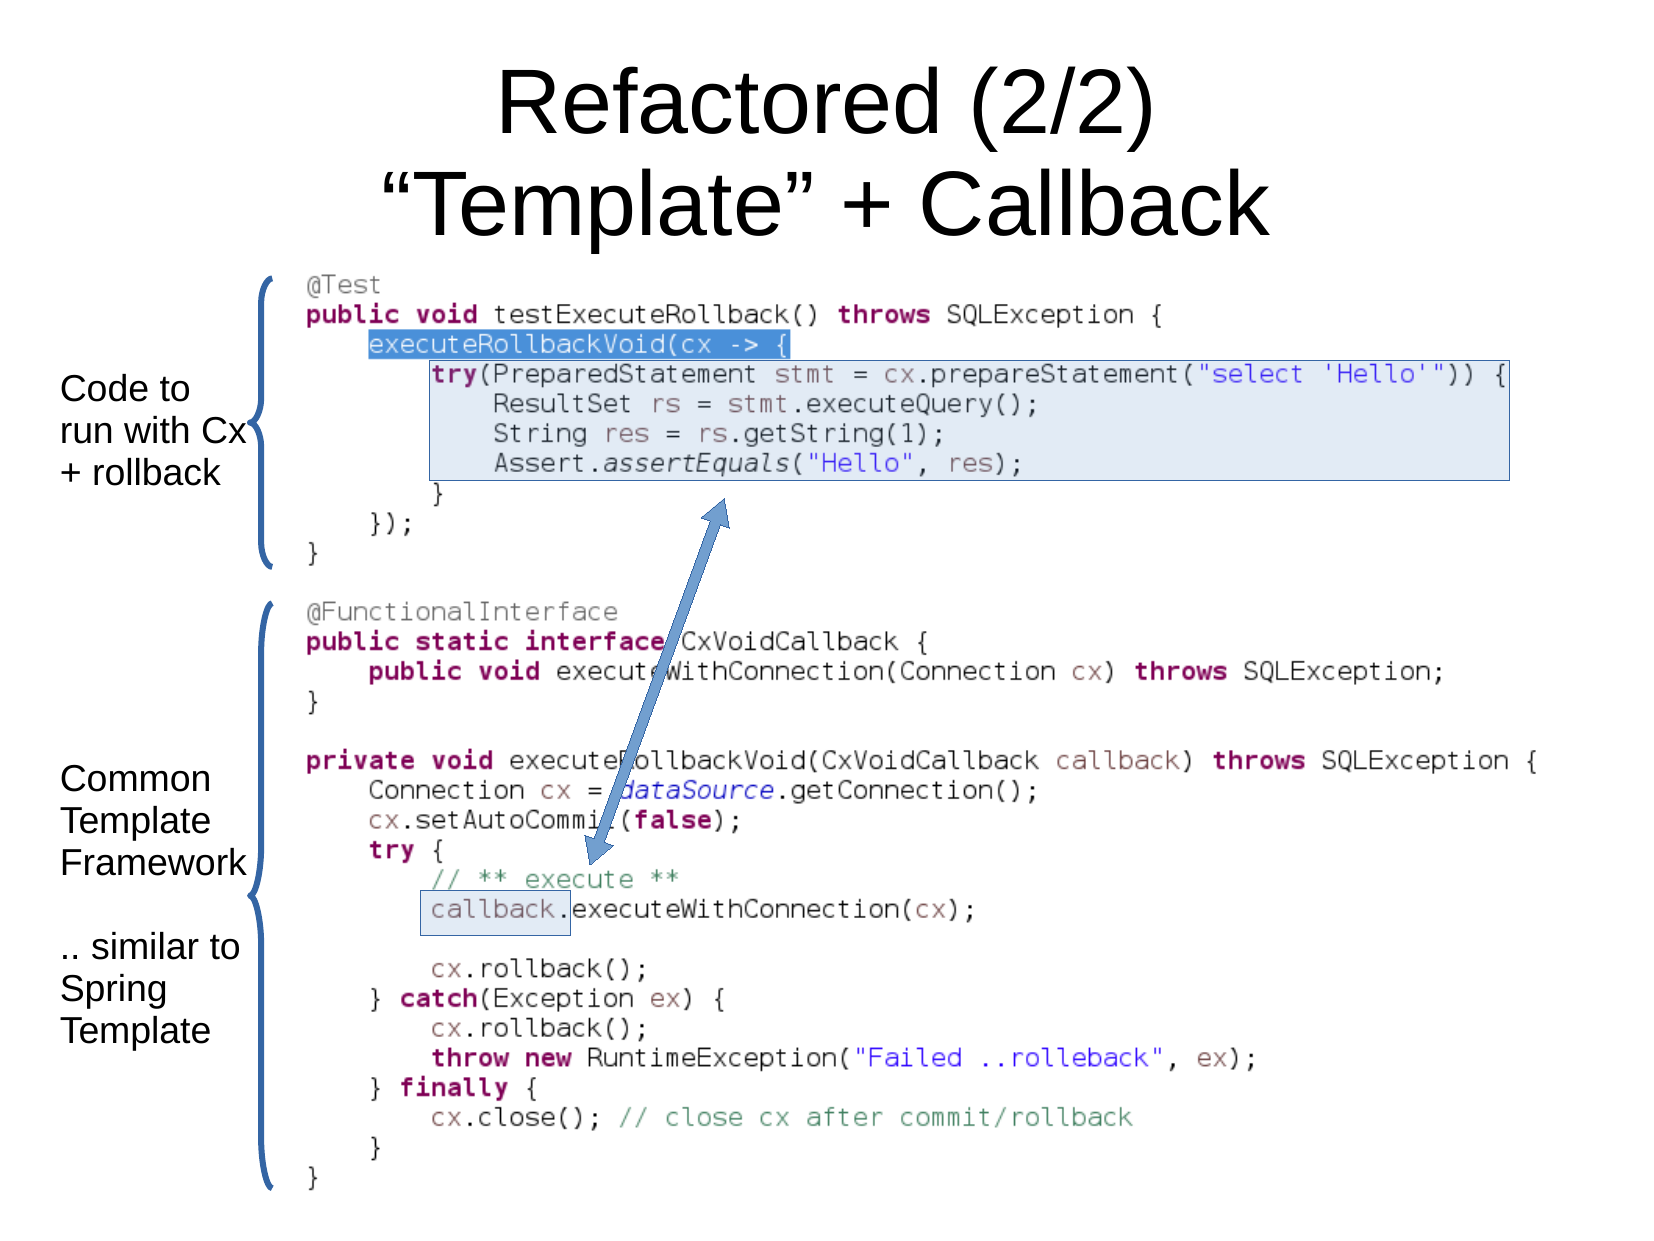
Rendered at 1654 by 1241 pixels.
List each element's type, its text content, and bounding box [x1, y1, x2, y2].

title Refactored (2/2) “Template” + Callback [82, 49, 1571, 257]
picture [300, 267, 1539, 1195]
text_box [429, 360, 1510, 481]
text_box [420, 890, 571, 936]
text_box Code to run with Cx + rollback [45, 360, 261, 502]
text_box Common Template Framework .. similar to Spring Template [45, 750, 267, 1059]
text_box [584, 498, 730, 865]
